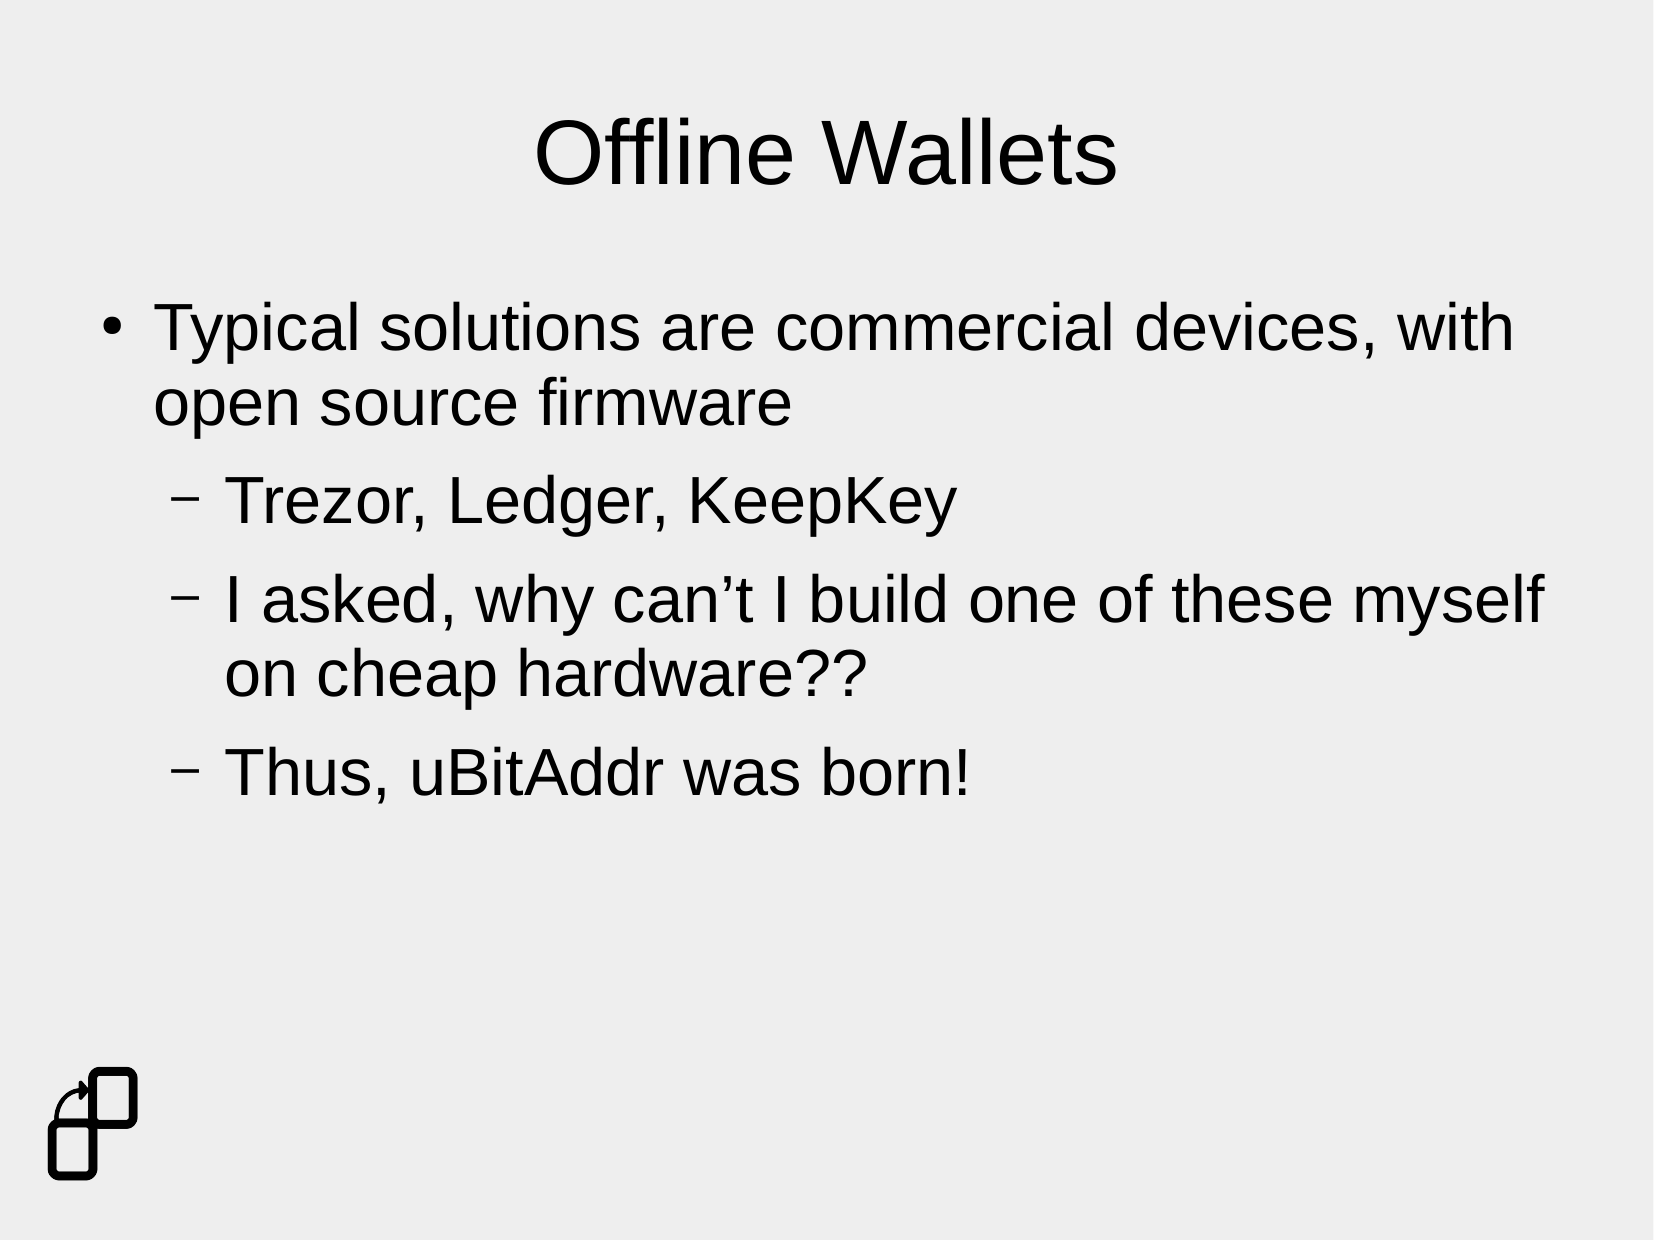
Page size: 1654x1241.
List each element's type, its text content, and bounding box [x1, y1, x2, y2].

list Typical solutions are commercial devices, with open source firmware Trezor, Ledger, KeepKey I asked, why can’t I build one of these myself on cheap hardware?? Thus, uBitAddr was born! [82, 290, 1571, 1010]
picture [30, 1062, 153, 1186]
title Offline Wallets [82, 49, 1571, 257]
